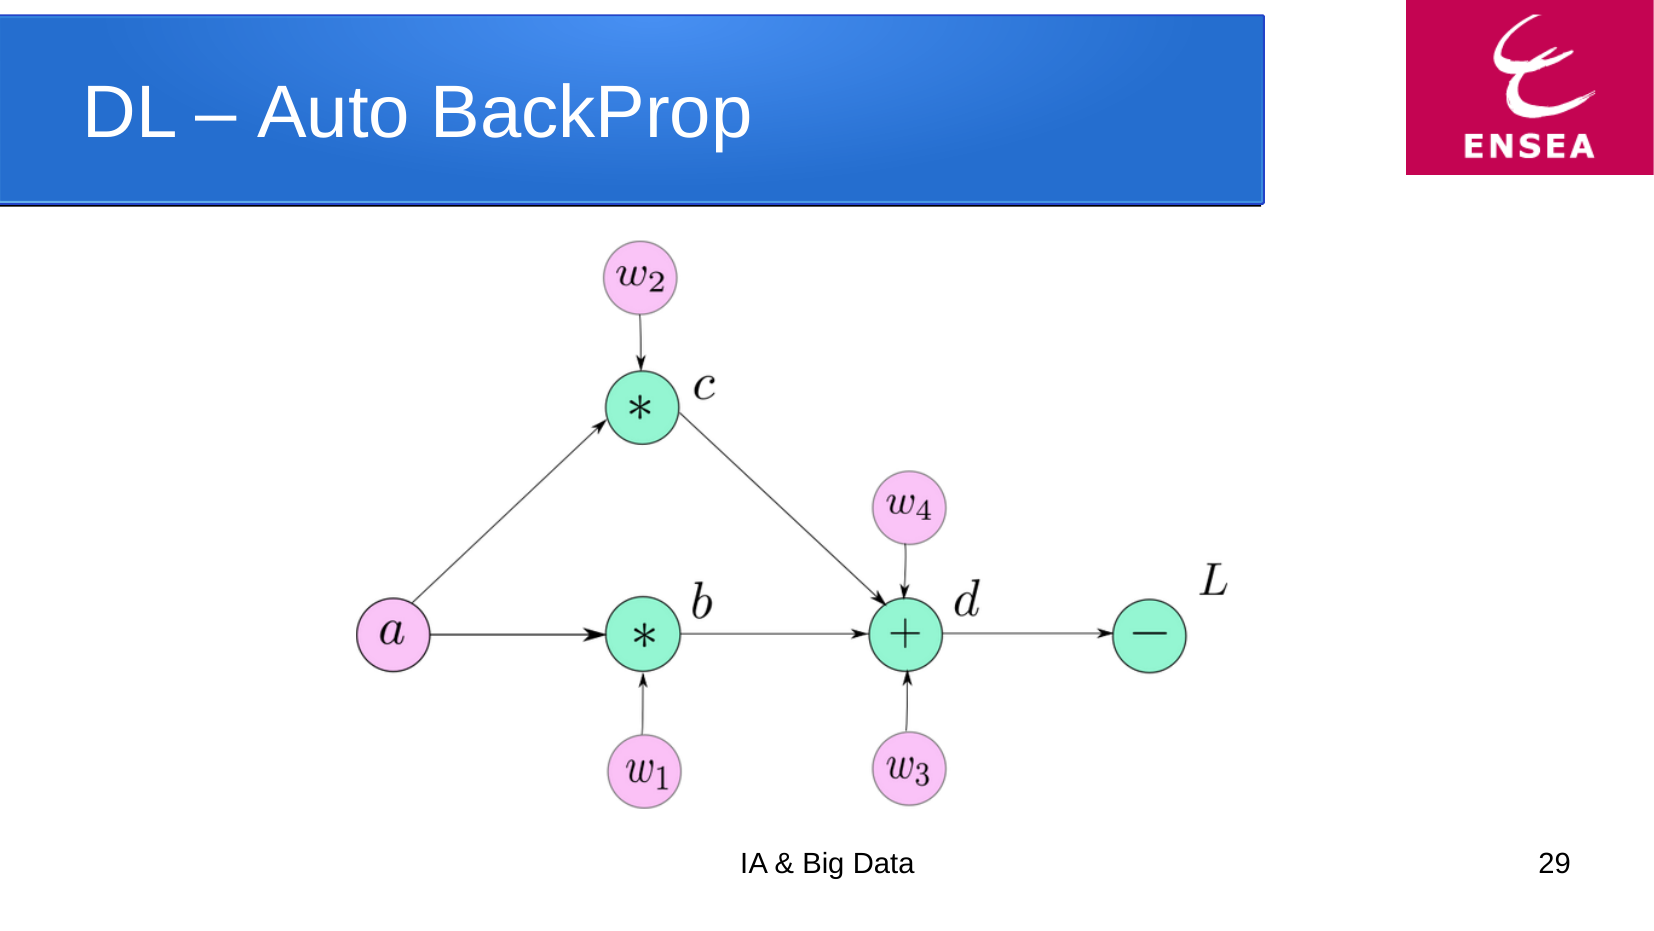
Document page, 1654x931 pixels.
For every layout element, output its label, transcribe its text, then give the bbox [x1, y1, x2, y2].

picture [1406, 0, 1654, 175]
title DL – Auto BackProp [82, 35, 1235, 189]
picture [280, 225, 1300, 827]
